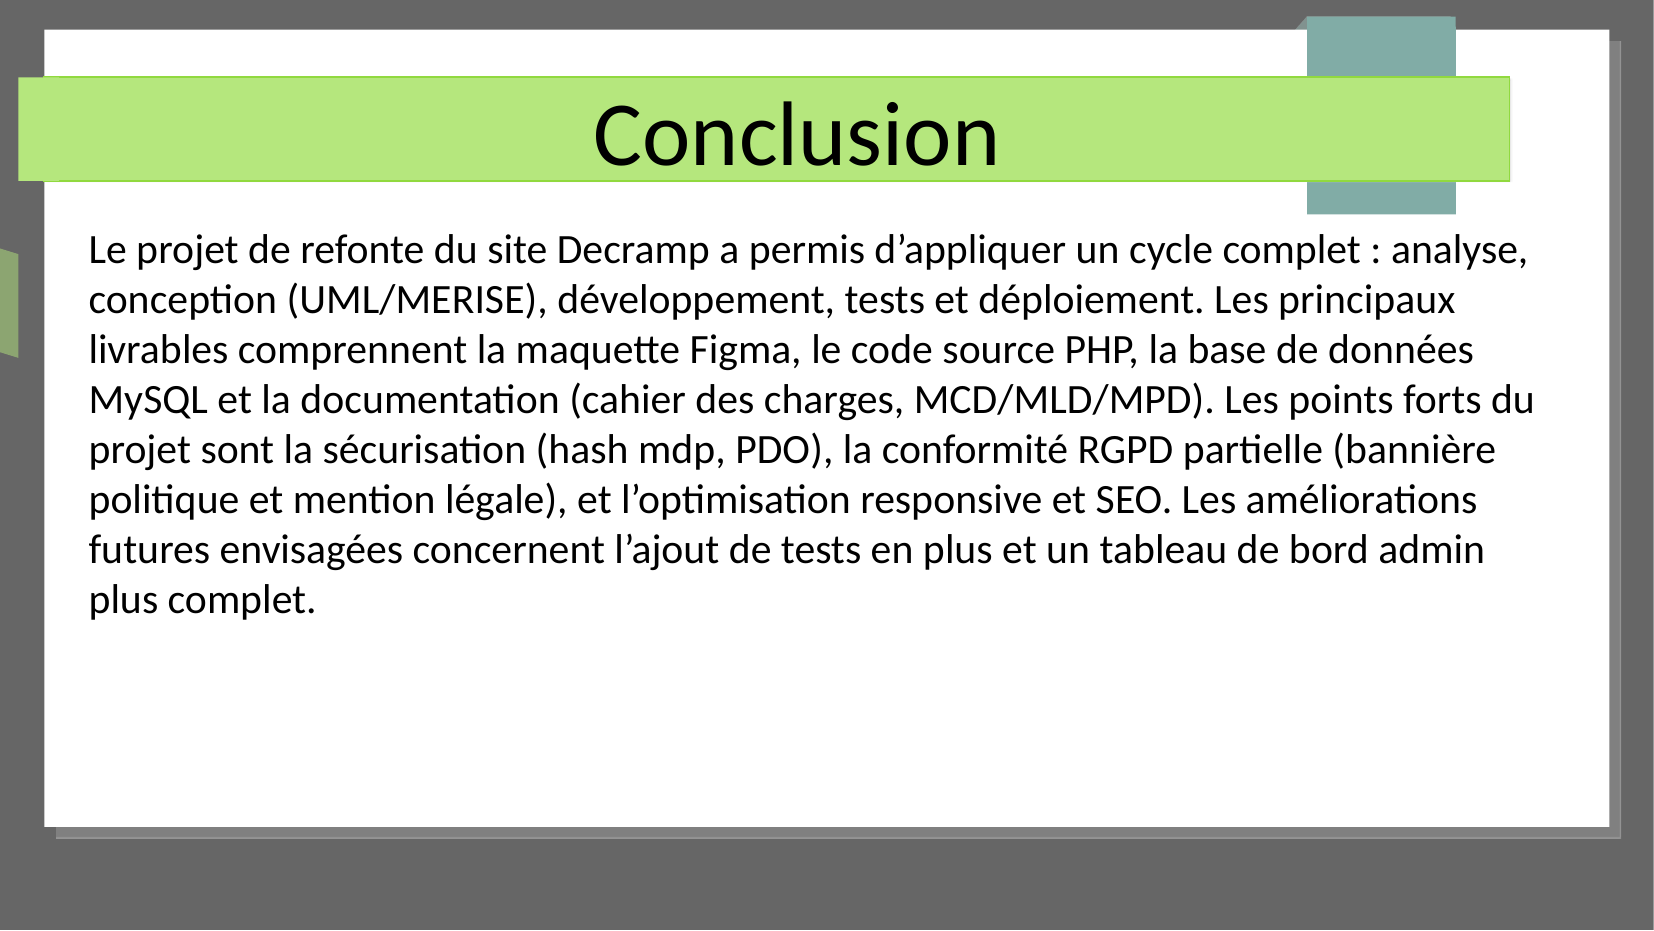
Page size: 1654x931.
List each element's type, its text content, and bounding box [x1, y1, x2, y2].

title Conclusion [88, 73, 1506, 178]
list Le projet de refonte du site Decramp a permis d’appliquer un cycle complet : analyse, conception (UML/MERISE), développement, tests et déploiement. Les principaux livrables comprennent la maquette Figma, le code source PHP, la base de données MySQL et la documentation (cahier des charges, MCD/MLD/MPD). Les points forts du projet sont la sécurisation (hash mdp, PDO), la conformité RGPD partielle (bannière politique et mention légale), et l’optimisation responsive et SEO. Les améliorations futures envisagées concernent l’ajout de tests en plus et un tableau de bord admin plus complet. [88, 221, 1565, 813]
